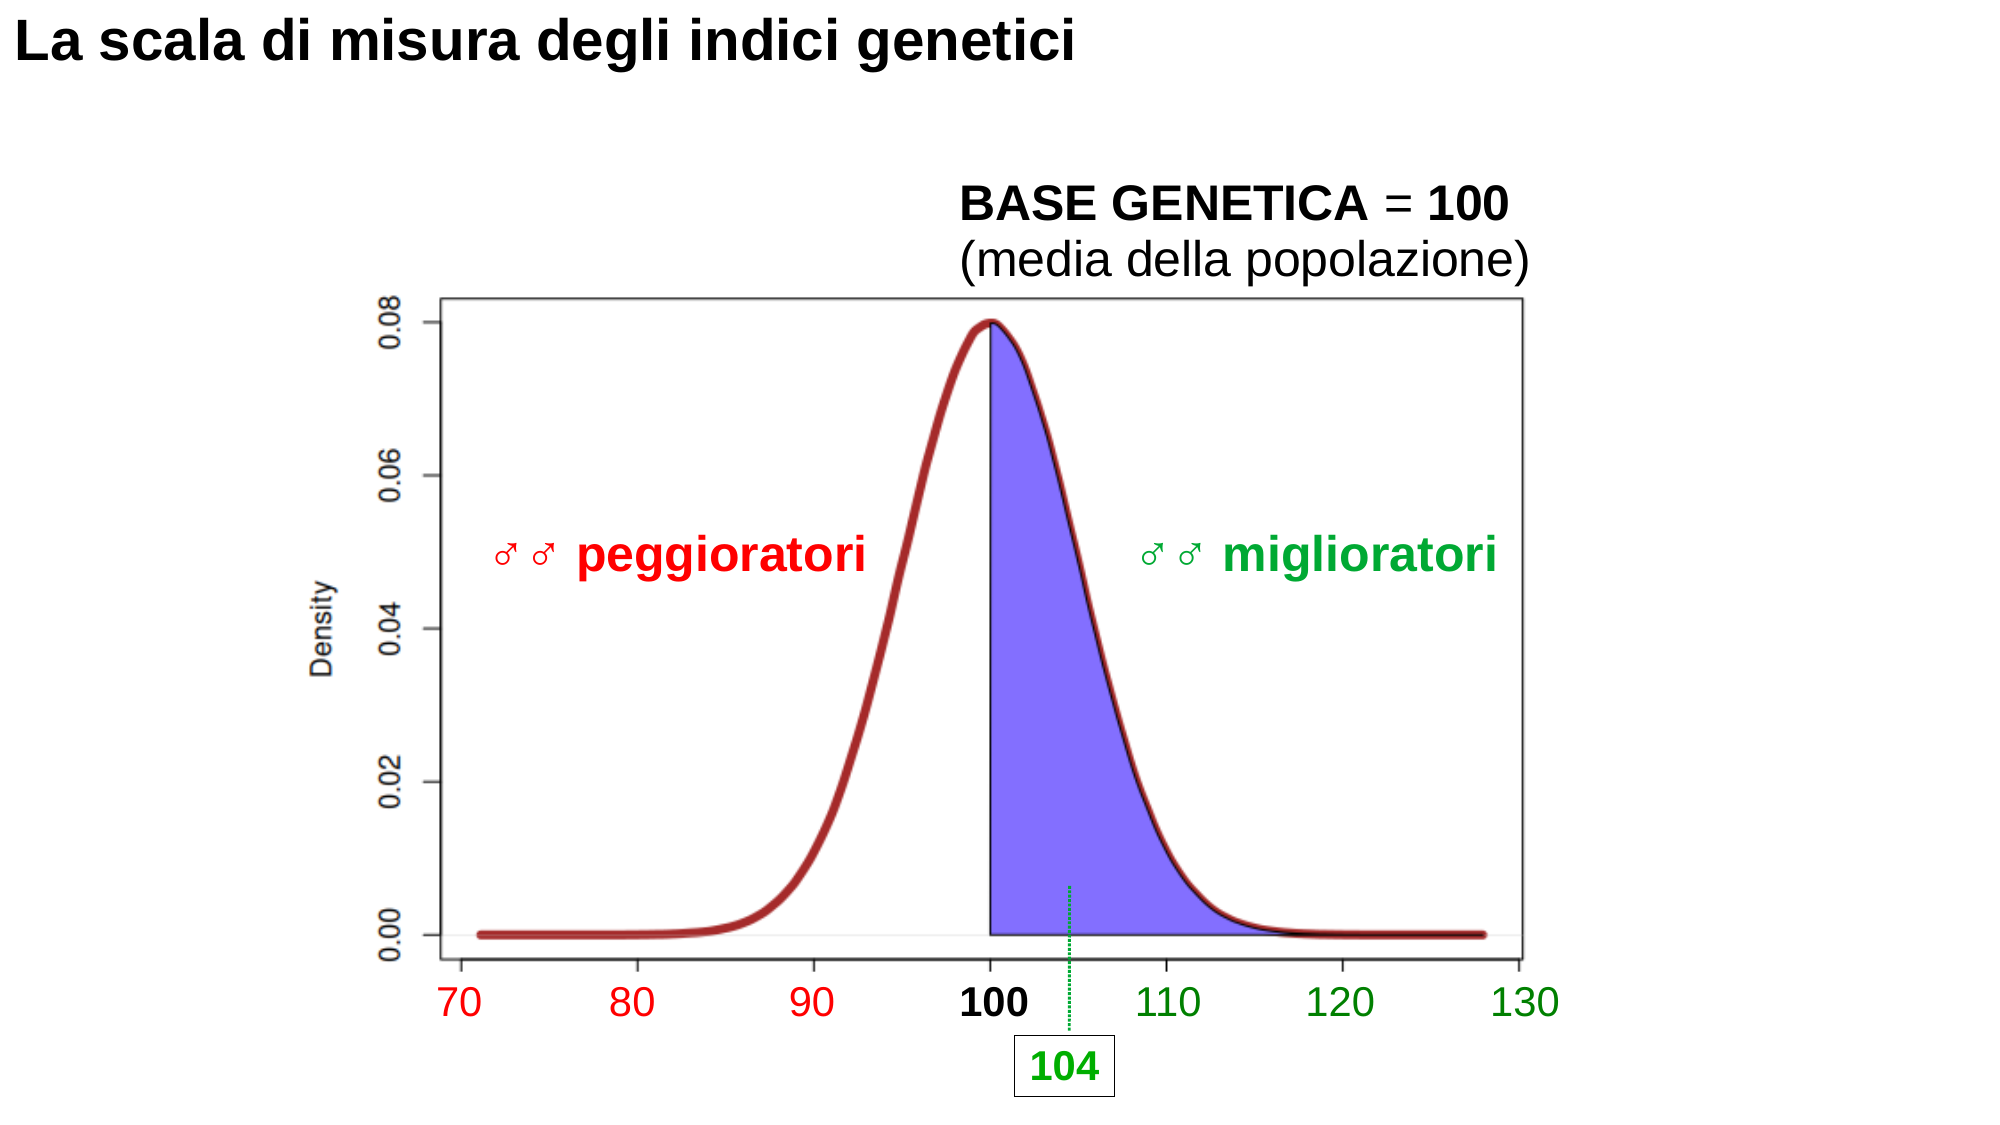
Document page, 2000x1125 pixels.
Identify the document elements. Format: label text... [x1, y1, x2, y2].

text_box BASE GENETICA = 100 (media della popolazione) [944, 167, 1572, 296]
text_box La scala di misura degli indici genetici [0, 0, 2000, 266]
text_box 70 80 90 100 110 120 130 [421, 971, 1577, 1034]
text_box 104 [1014, 1035, 1115, 1097]
picture [301, 266, 1595, 1125]
text_box [736, 1047, 1281, 1105]
text_box ♂♂ peggioratori ♂♂ miglioratori [472, 519, 1514, 591]
